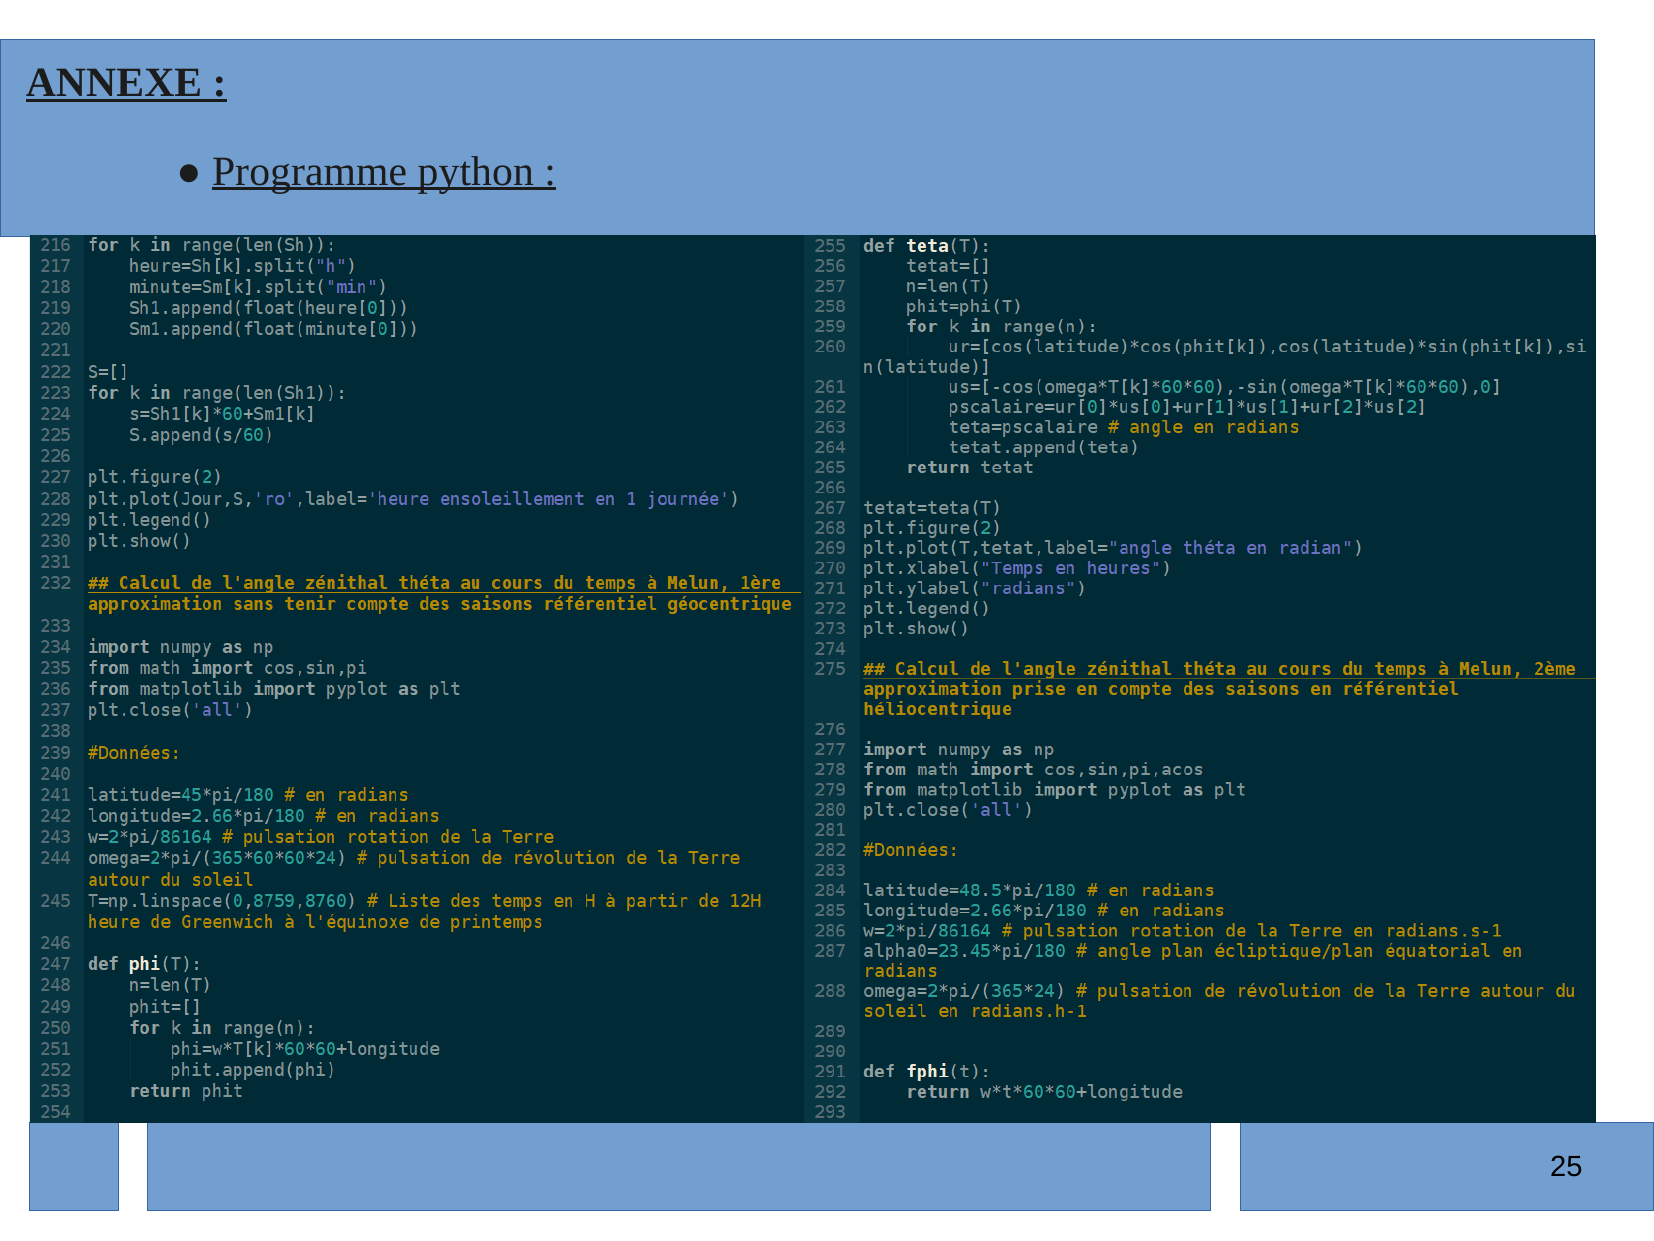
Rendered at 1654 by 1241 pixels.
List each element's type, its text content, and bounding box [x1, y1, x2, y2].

picture [870, 988, 884, 996]
picture [184, 831, 188, 842]
picture [158, 407, 168, 419]
picture [998, 767, 1005, 774]
picture [1279, 424, 1286, 432]
picture [664, 496, 670, 503]
picture [130, 259, 137, 271]
picture [865, 930, 873, 936]
picture [510, 919, 526, 931]
picture [1010, 565, 1027, 577]
picture [1301, 666, 1308, 674]
picture [328, 580, 334, 588]
picture [1130, 545, 1137, 553]
picture [982, 767, 995, 778]
picture [296, 1067, 303, 1079]
picture [710, 601, 717, 609]
picture [1492, 666, 1500, 674]
picture [1504, 666, 1510, 674]
picture [162, 540, 170, 546]
picture [1296, 384, 1309, 392]
picture [327, 665, 332, 673]
picture [1047, 885, 1051, 895]
picture [210, 305, 220, 313]
picture [1035, 747, 1041, 754]
picture [193, 407, 198, 419]
picture [1269, 384, 1274, 392]
picture [141, 686, 149, 694]
picture [141, 1000, 147, 1012]
picture [131, 238, 136, 250]
picture [189, 432, 199, 440]
picture [1141, 424, 1148, 432]
picture [918, 300, 924, 311]
picture [1376, 380, 1381, 392]
picture [940, 628, 948, 633]
picture [131, 386, 136, 398]
picture [123, 813, 127, 823]
picture [219, 665, 225, 673]
picture [151, 580, 157, 588]
picture [1217, 401, 1221, 412]
picture [89, 496, 96, 508]
picture [695, 601, 703, 609]
picture [161, 644, 168, 652]
picture [221, 919, 230, 927]
picture [246, 789, 250, 800]
picture [1396, 666, 1410, 678]
picture [389, 792, 395, 800]
picture [560, 576, 572, 588]
picture [198, 576, 204, 588]
picture [105, 813, 116, 821]
picture [368, 919, 375, 927]
picture [1089, 666, 1095, 674]
picture [987, 706, 1000, 718]
picture [123, 855, 127, 865]
picture [379, 492, 385, 504]
picture [947, 1008, 956, 1016]
picture [1194, 948, 1201, 956]
picture [1450, 344, 1456, 351]
picture [368, 601, 381, 613]
picture [265, 580, 273, 592]
picture [629, 493, 633, 504]
picture [747, 895, 753, 906]
picture [277, 810, 281, 821]
picture [881, 908, 891, 915]
picture [896, 663, 900, 674]
picture [876, 747, 889, 758]
picture [1255, 545, 1265, 553]
picture [136, 301, 147, 313]
picture [1481, 340, 1488, 351]
picture [897, 767, 905, 774]
picture [939, 747, 946, 754]
picture [204, 665, 216, 677]
picture [141, 665, 149, 673]
picture [881, 686, 889, 698]
picture [1024, 1008, 1031, 1016]
picture [1051, 384, 1065, 392]
picture [169, 517, 178, 525]
picture [1194, 888, 1201, 895]
picture [1088, 562, 1095, 573]
picture [606, 580, 619, 592]
picture [1062, 787, 1068, 795]
picture [946, 606, 956, 613]
picture [313, 792, 323, 800]
picture [89, 517, 96, 529]
picture [91, 957, 101, 969]
picture [267, 326, 273, 334]
picture [1202, 424, 1212, 432]
picture [1362, 928, 1371, 936]
picture [1154, 787, 1160, 795]
picture [182, 1042, 188, 1054]
picture [897, 787, 905, 795]
picture [260, 411, 273, 419]
picture [234, 919, 242, 927]
picture [322, 834, 333, 842]
picture [1349, 662, 1361, 674]
picture [1154, 344, 1160, 351]
picture [668, 577, 686, 588]
picture [1104, 1089, 1116, 1097]
picture [1152, 666, 1160, 674]
picture [603, 496, 613, 504]
picture [865, 664, 872, 674]
picture [1270, 988, 1277, 996]
picture [130, 982, 137, 990]
picture [345, 813, 354, 821]
picture [977, 662, 984, 674]
picture [699, 580, 707, 588]
picture [141, 534, 147, 546]
picture [1328, 545, 1339, 553]
picture [115, 750, 126, 758]
picture [198, 496, 204, 504]
picture [907, 847, 914, 855]
picture [90, 836, 97, 842]
picture [266, 686, 278, 698]
picture [939, 1089, 947, 1097]
picture [1238, 340, 1243, 351]
picture [121, 877, 132, 885]
picture [482, 919, 489, 927]
picture [1281, 401, 1285, 412]
picture [277, 408, 281, 419]
picture [1067, 324, 1073, 331]
picture [767, 601, 779, 613]
picture [918, 787, 926, 795]
picture [1116, 888, 1126, 895]
picture [1439, 928, 1446, 936]
picture [960, 747, 974, 758]
picture [121, 686, 128, 694]
picture [982, 1091, 990, 1097]
picture [1389, 340, 1393, 351]
text_box ANNEXE : [25, 59, 1001, 153]
picture [1328, 988, 1339, 996]
picture [161, 1088, 169, 1096]
picture [91, 855, 111, 863]
picture [306, 326, 315, 334]
picture [89, 707, 96, 719]
picture [1189, 682, 1197, 694]
text_box 25 [1535, 1142, 1625, 1218]
picture [1109, 948, 1116, 956]
picture [457, 855, 468, 863]
picture [907, 283, 914, 291]
picture [426, 597, 433, 609]
picture [308, 387, 312, 398]
picture [1109, 767, 1116, 774]
picture [291, 386, 302, 398]
picture [918, 767, 926, 774]
picture [1364, 948, 1371, 956]
picture [161, 601, 174, 609]
picture [89, 601, 102, 613]
picture [250, 834, 256, 841]
picture [136, 957, 143, 969]
picture [1046, 787, 1059, 798]
picture [105, 601, 112, 613]
picture [918, 1069, 926, 1080]
text_box ● Programme python : [176, 147, 1566, 283]
picture [1035, 928, 1041, 936]
picture [1519, 988, 1526, 996]
picture [89, 915, 95, 927]
picture [110, 898, 116, 906]
picture [918, 968, 924, 976]
picture [29, 235, 83, 1123]
picture [1556, 666, 1569, 674]
picture [1056, 1005, 1063, 1016]
picture [1386, 666, 1393, 674]
picture [365, 1046, 375, 1054]
picture [136, 326, 149, 334]
picture [115, 644, 122, 652]
picture [254, 644, 261, 652]
picture [327, 686, 332, 698]
picture [359, 851, 365, 863]
picture [89, 538, 96, 550]
picture [130, 284, 139, 292]
picture [210, 326, 220, 334]
picture [151, 284, 156, 292]
picture [1045, 666, 1054, 678]
picture [89, 474, 96, 486]
picture [172, 661, 178, 673]
picture [265, 644, 272, 656]
picture [262, 390, 271, 398]
picture [169, 982, 178, 990]
picture [100, 578, 107, 588]
picture [510, 898, 526, 910]
picture [130, 750, 137, 758]
picture [939, 465, 947, 472]
picture [1205, 908, 1212, 915]
picture [1194, 340, 1201, 351]
picture [939, 686, 952, 694]
picture [1179, 988, 1190, 996]
picture [415, 834, 427, 842]
picture [267, 305, 273, 313]
picture [950, 763, 956, 774]
picture [920, 686, 925, 694]
picture [1024, 324, 1031, 331]
picture [161, 898, 168, 906]
picture [90, 578, 96, 588]
picture [1194, 541, 1201, 553]
picture [213, 1084, 220, 1096]
picture [687, 496, 696, 504]
picture [182, 644, 195, 656]
picture [918, 622, 924, 633]
picture [711, 580, 717, 588]
picture [327, 492, 332, 504]
picture [448, 496, 458, 504]
picture [541, 496, 556, 504]
picture [265, 915, 271, 927]
picture [951, 320, 955, 331]
picture [892, 847, 903, 855]
picture [262, 1067, 271, 1075]
picture [472, 601, 480, 609]
picture [870, 1065, 877, 1076]
picture [1269, 686, 1276, 694]
picture [805, 283, 859, 1123]
picture [255, 1042, 260, 1054]
picture [603, 855, 613, 863]
picture [870, 686, 878, 698]
picture [962, 925, 966, 936]
picture [668, 601, 686, 613]
picture [307, 580, 313, 588]
picture [939, 666, 947, 674]
picture [1207, 888, 1213, 895]
picture [281, 686, 287, 694]
picture [503, 601, 510, 609]
picture [182, 1063, 188, 1075]
picture [173, 1021, 177, 1033]
picture [1460, 663, 1474, 674]
picture [732, 895, 736, 906]
picture [1127, 908, 1137, 915]
picture [1036, 666, 1042, 674]
picture [203, 390, 209, 398]
picture [1035, 445, 1042, 456]
picture [100, 644, 112, 656]
picture [327, 326, 332, 334]
picture [1253, 666, 1266, 674]
picture [106, 749, 112, 758]
picture [473, 496, 480, 504]
picture [513, 580, 521, 588]
picture [420, 813, 427, 821]
picture [161, 580, 169, 588]
picture [947, 283, 956, 291]
picture [306, 1063, 313, 1075]
picture [121, 665, 128, 673]
picture [467, 580, 479, 588]
picture [1510, 948, 1520, 956]
picture [358, 284, 363, 292]
picture [864, 364, 871, 372]
picture [1494, 925, 1498, 936]
picture [286, 1025, 292, 1033]
picture [120, 577, 126, 588]
picture [1525, 340, 1530, 351]
picture [876, 664, 883, 674]
picture [90, 746, 96, 758]
picture [1153, 424, 1159, 434]
picture [306, 301, 313, 313]
picture [208, 284, 221, 292]
picture [896, 944, 903, 956]
picture [1058, 905, 1062, 915]
picture [1064, 565, 1073, 573]
picture [297, 407, 301, 419]
picture [337, 284, 346, 292]
picture [1130, 686, 1144, 698]
picture [142, 601, 148, 609]
picture [1200, 928, 1212, 936]
picture [562, 496, 570, 504]
picture [562, 898, 570, 906]
picture [1131, 380, 1136, 392]
picture [1104, 928, 1116, 936]
picture [120, 898, 125, 910]
picture [244, 1025, 251, 1033]
picture [296, 601, 303, 609]
picture [503, 580, 510, 588]
